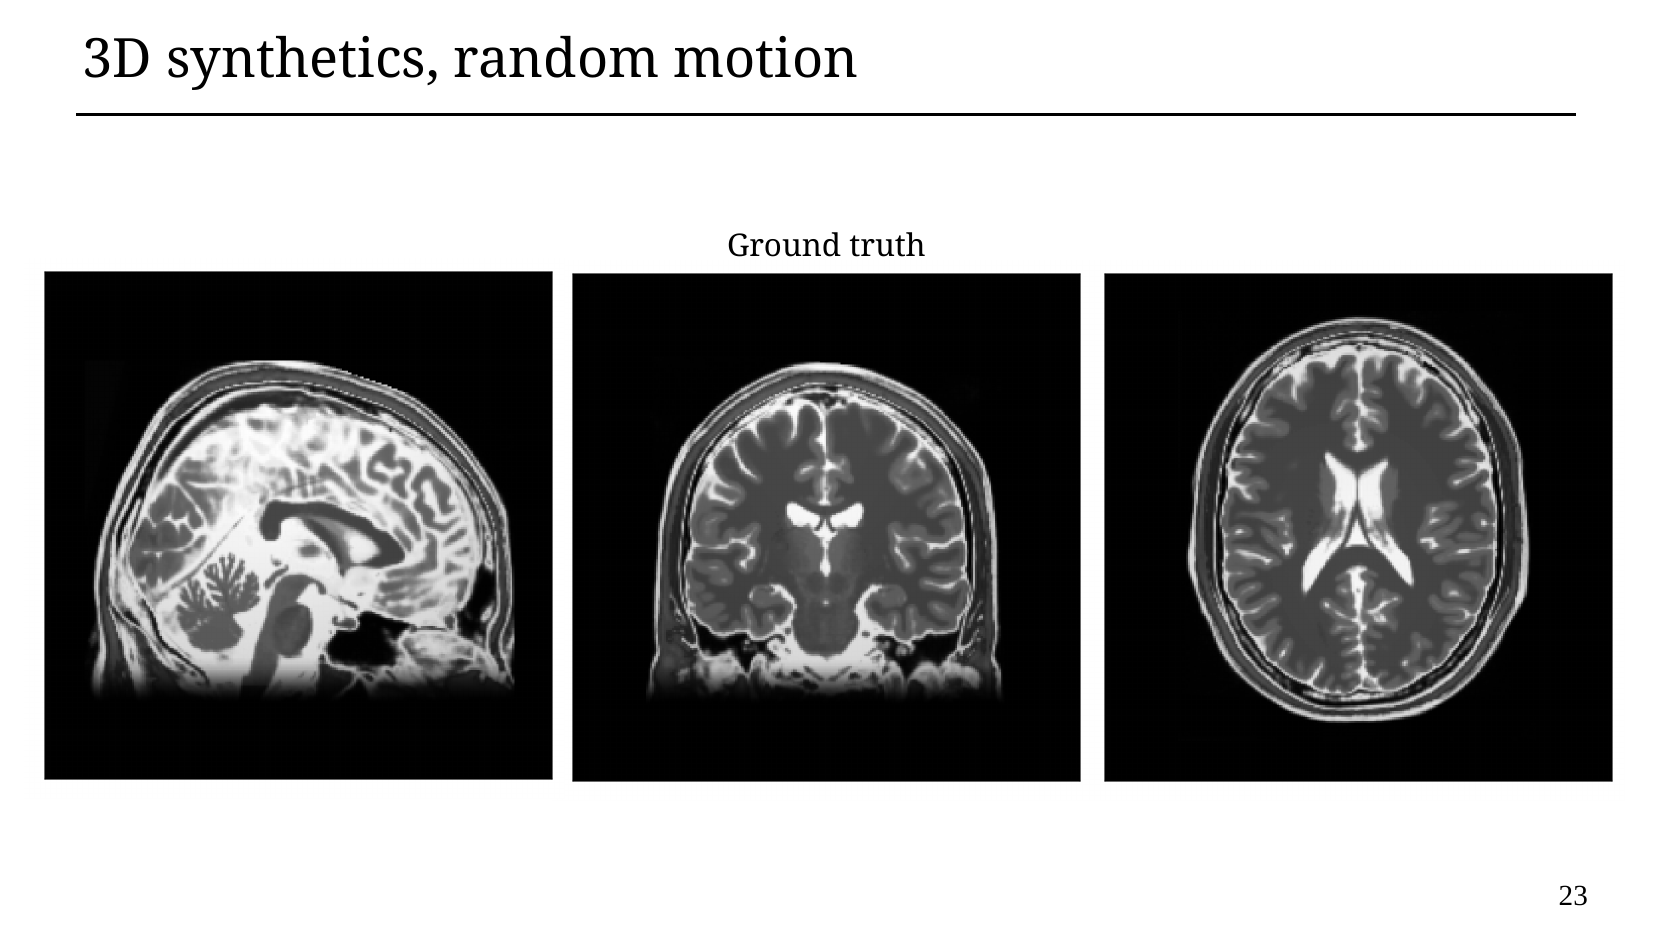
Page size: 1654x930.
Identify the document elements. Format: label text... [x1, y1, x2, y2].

picture [24, 258, 1625, 801]
title 3D synthetics, random motion [82, 7, 1571, 105]
text_box Ground truth [361, 215, 1292, 267]
